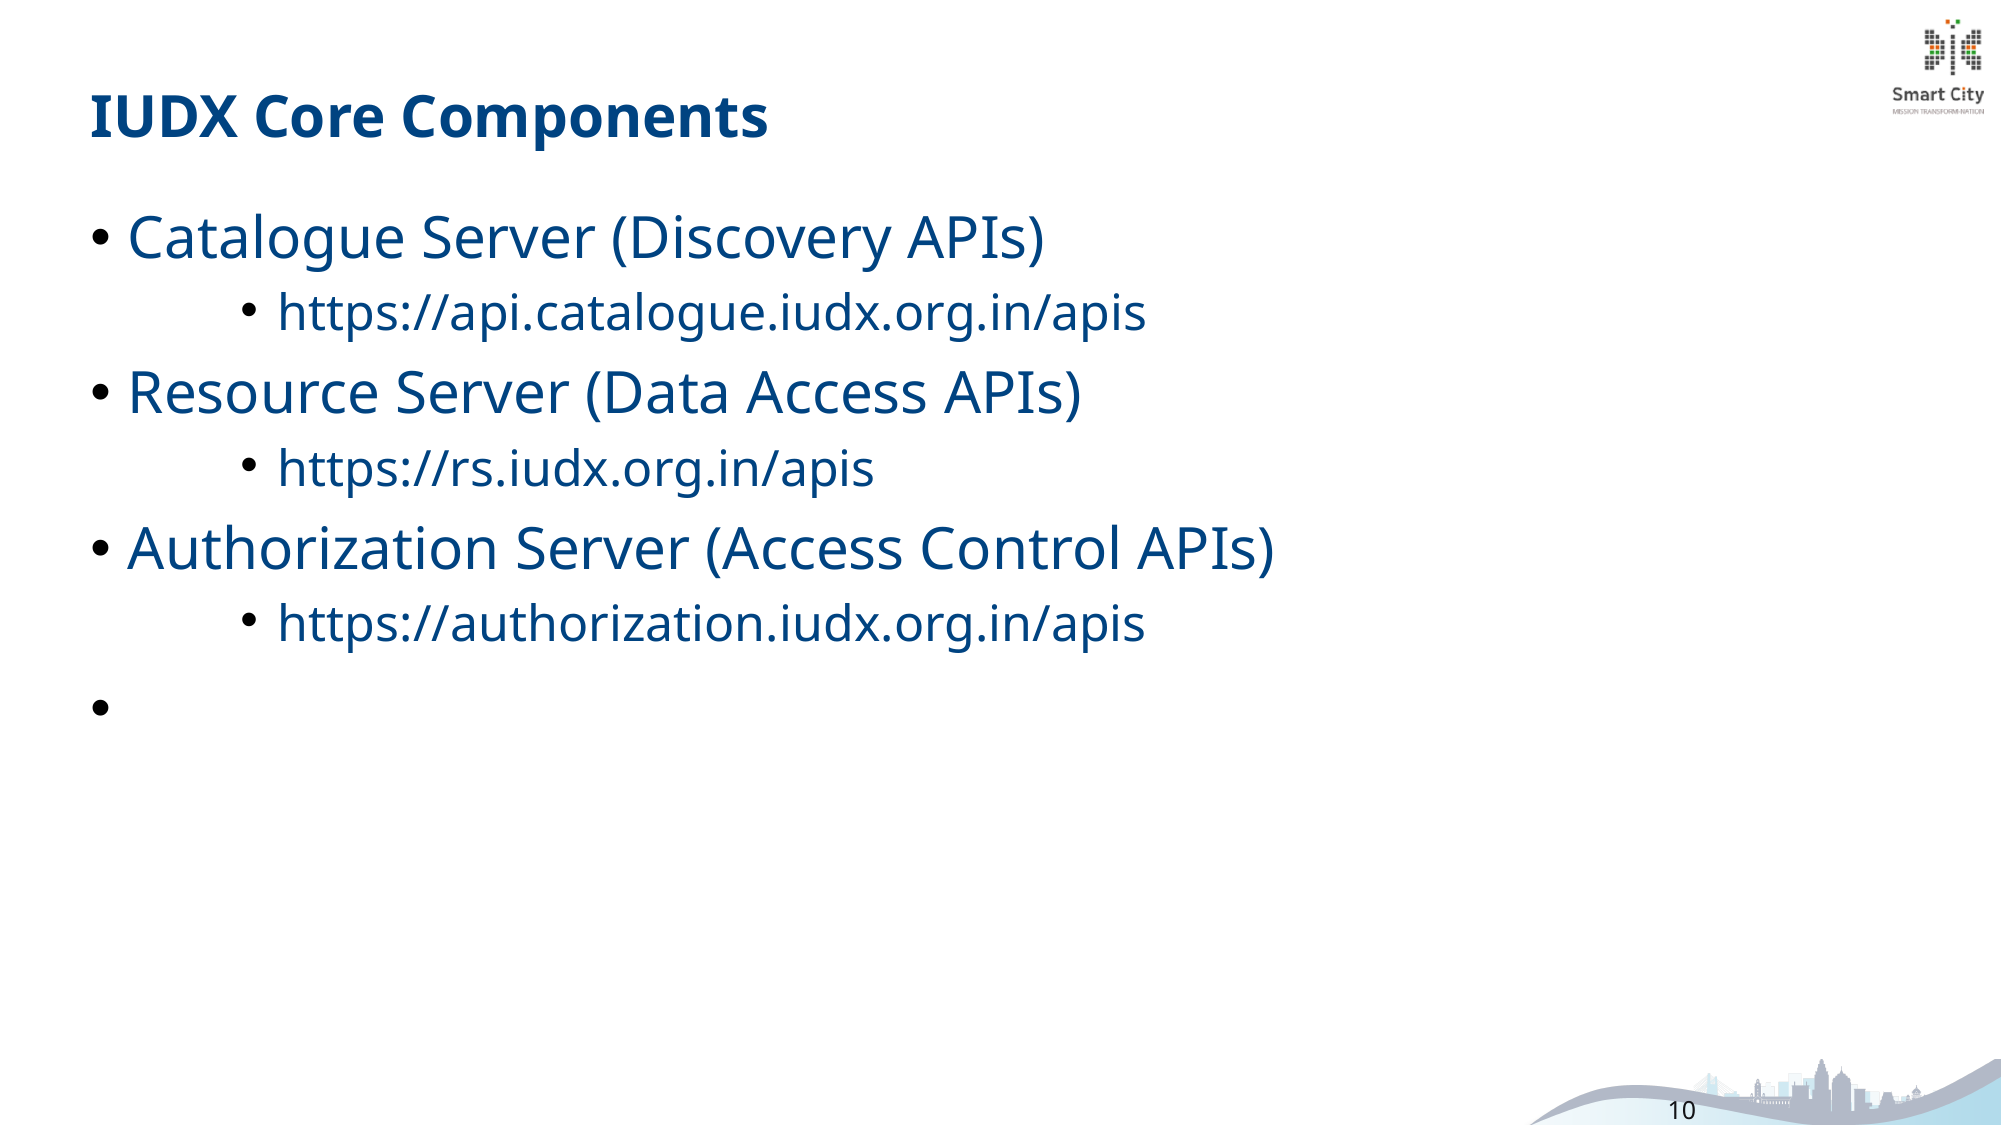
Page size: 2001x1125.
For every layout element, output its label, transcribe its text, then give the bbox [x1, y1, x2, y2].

title IUDX Core Components [75, 59, 1925, 177]
list Catalogue Server (Discovery APIs) https://api.catalogue.iudx.org.in/apis Resource Server (Data Access APIs) https://rs.iudx.org.in/apis Authorization Server (Access Control APIs) https://authorization.iudx.org.in/apis [75, 200, 1925, 1052]
slide_number <number> [1652, 1086, 2000, 1125]
picture [1888, 16, 1988, 116]
